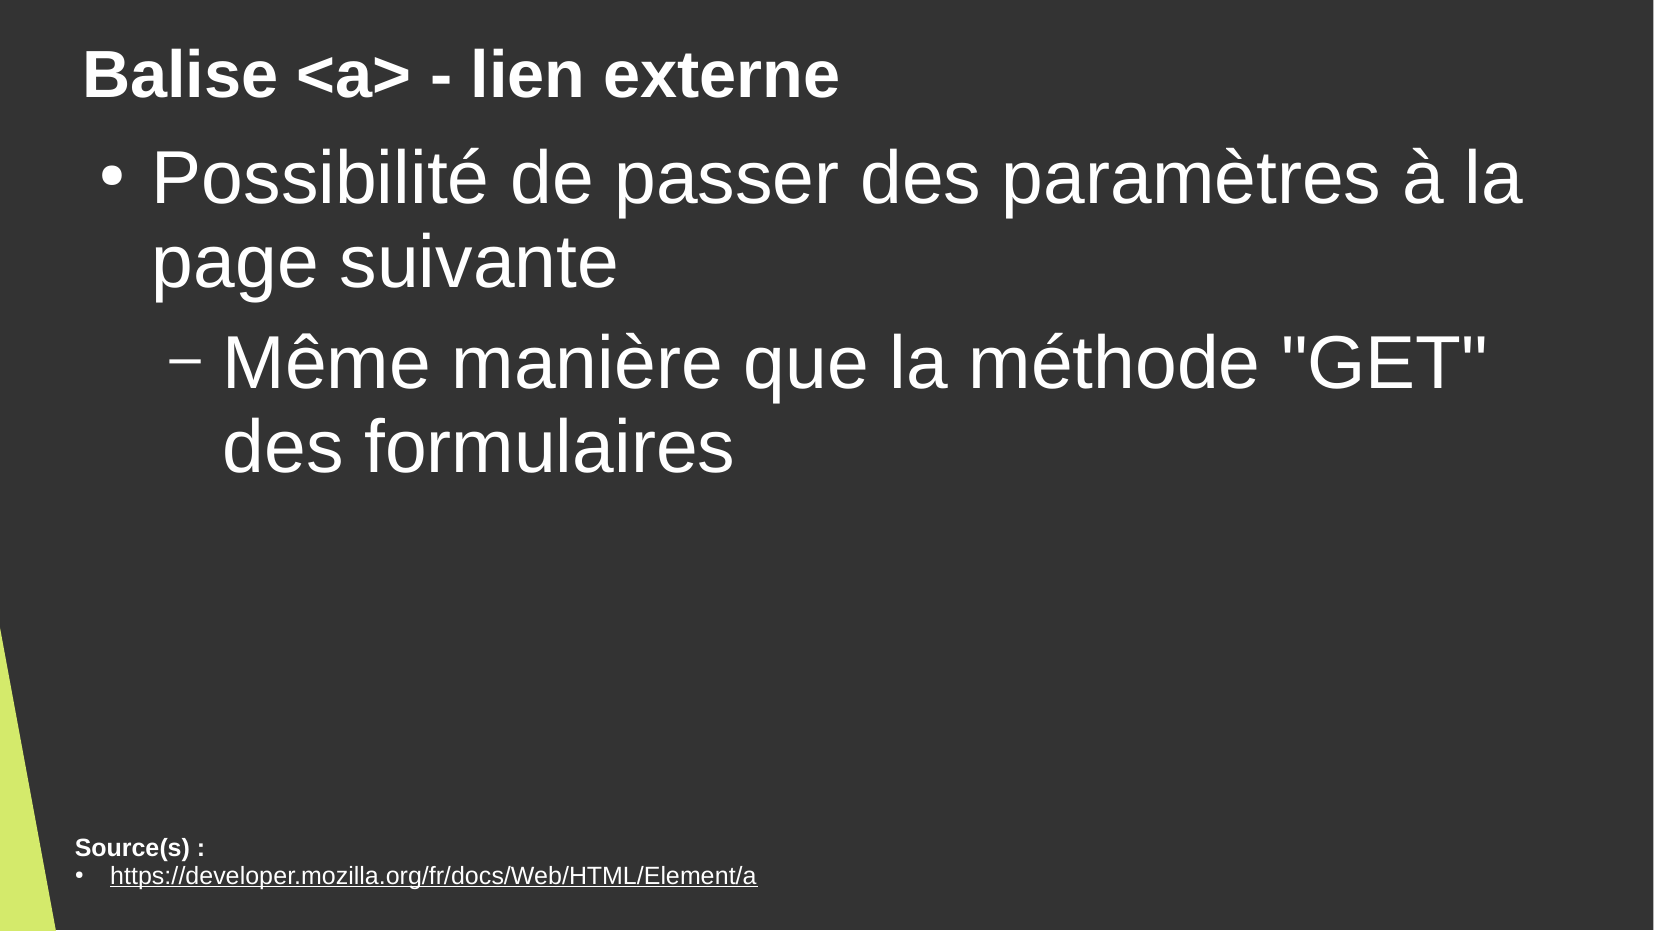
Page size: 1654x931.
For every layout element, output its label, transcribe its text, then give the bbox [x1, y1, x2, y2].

title Balise <a> - lien externe [82, 37, 1571, 114]
list Possibilité de passer des paramètres à la page suivante Même manière que la méthode "GET" des formulaires [80, 135, 1605, 780]
text_box [0, 627, 56, 931]
text_box Source(s) : https://developer.mozilla.org/fr/docs/Web/HTML/Element/a [60, 826, 1546, 931]
